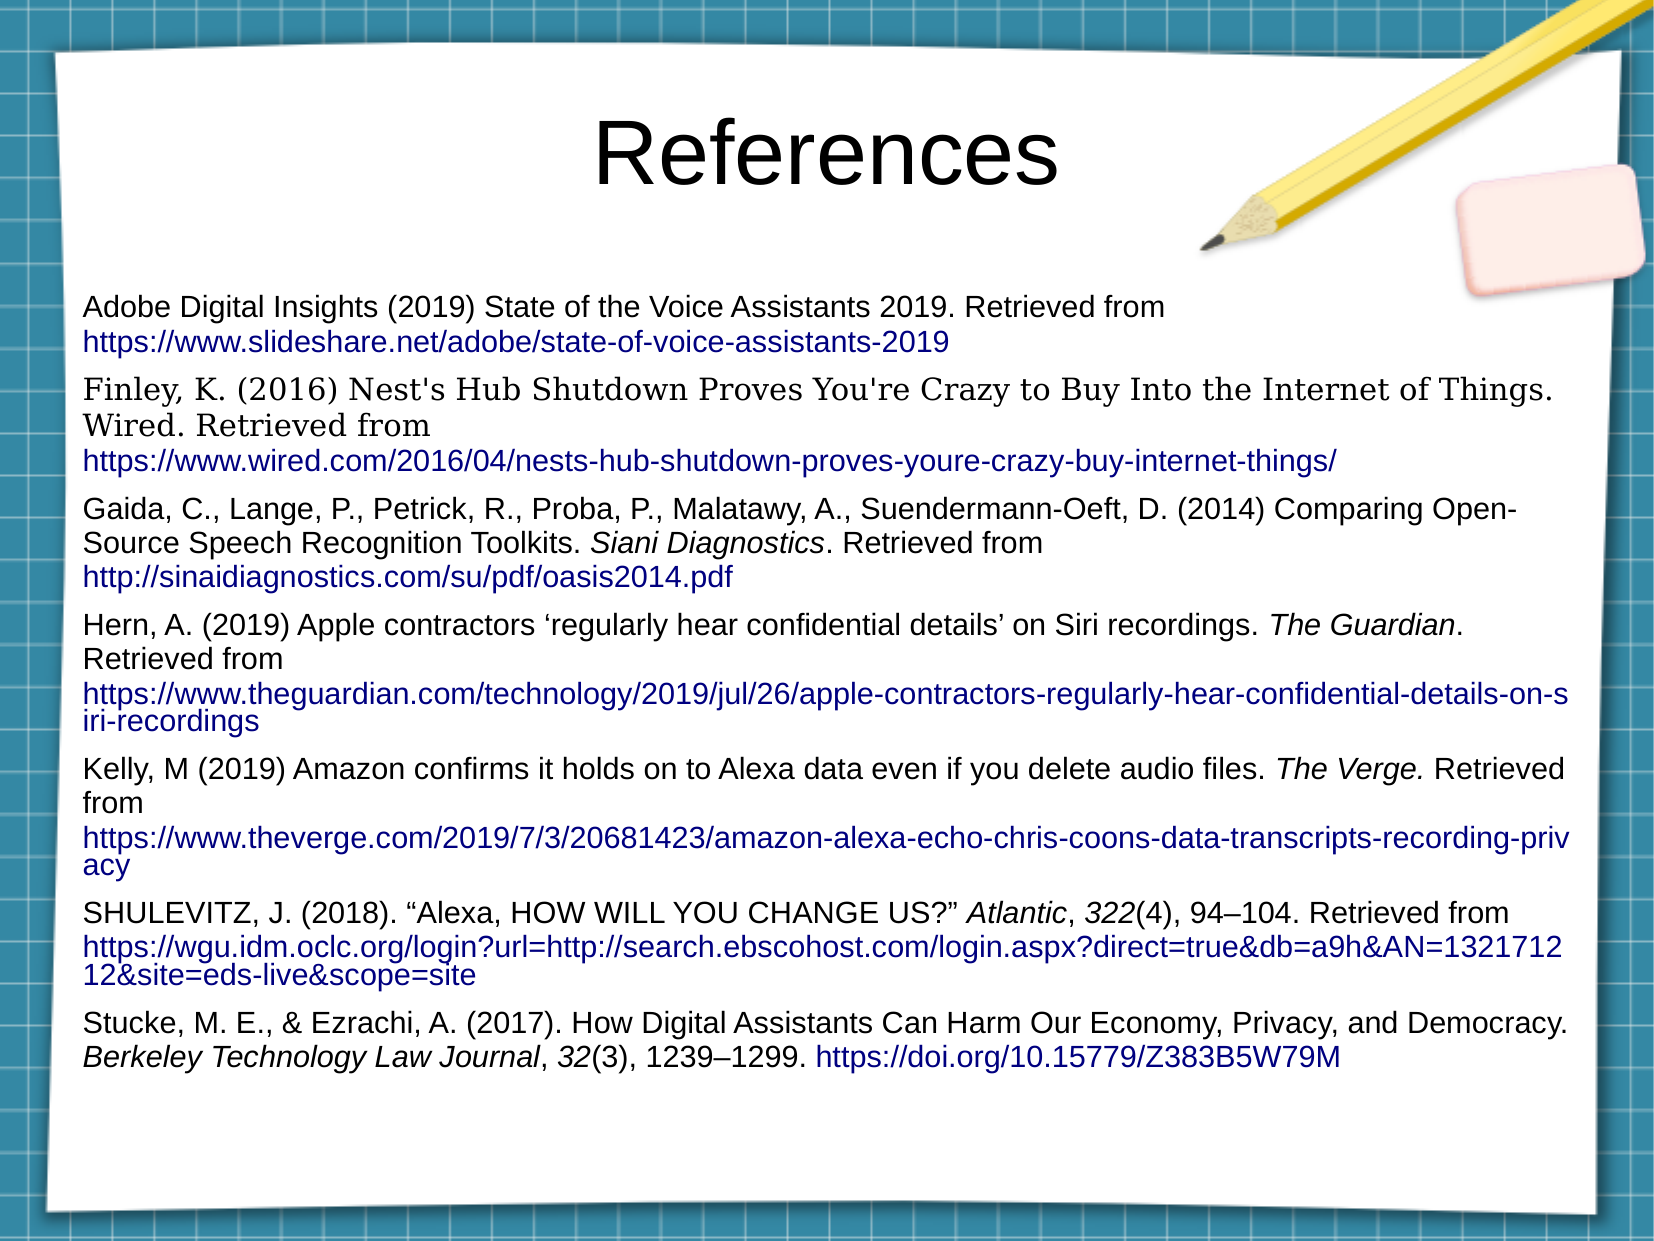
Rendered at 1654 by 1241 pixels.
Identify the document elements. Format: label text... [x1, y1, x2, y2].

list Adobe Digital Insights (2019) State of the Voice Assistants 2019. Retrieved from https://www.slideshare.net/adobe/state-of-voice-assistants-2019 Finley, K. (2016) Nest's Hub Shutdown Proves You're Crazy to Buy Into the Internet of Things. Wired. Retrieved from https://www.wired.com/2016/04/nests-hub-shutdown-proves-youre-crazy-buy-internet-things/ Gaida, C., Lange, P., Petrick, R., Proba, P., Malatawy, A., Suendermann-Oeft, D. (2014) Comparing Open-Source Speech Recognition Toolkits. Siani Diagnostics. Retrieved from http://sinaidiagnostics.com/su/pdf/oasis2014.pdf Hern, A. (2019) Apple contractors ‘regularly hear confidential details’ on Siri recordings. The Guardian. Retrieved from https://www.theguardian.com/technology/2019/jul/26/apple-contractors-regularly-hear-confidential-details-on-siri-recordings Kelly, M (2019) Amazon confirms it holds on to Alexa data even if you delete audio files. The Verge. Retrieved from https://www.theverge.com/2019/7/3/20681423/amazon-alexa-echo-chris-coons-data-transcripts-recording-privacy SHULEVITZ, J. (2018). “Alexa, HOW WILL YOU CHANGE US?” Atlantic, 322(4), 94–104. Retrieved from https://wgu.idm.oclc.org/login?url=http://search.ebscohost.com/login.aspx?direct=true&db=a9h&AN=132171212&site=eds-live&scope=site Stucke, M. E., & Ezrachi, A. (2017). How Digital Assistants Can Harm Our Economy, Privacy, and Democracy. Berkeley Technology Law Journal, 32(3), 1239–1299. https://doi.org/10.15779/Z383B5W79M [82, 290, 1571, 1010]
picture [0, 0, 1654, 1241]
title References [82, 49, 1571, 257]
